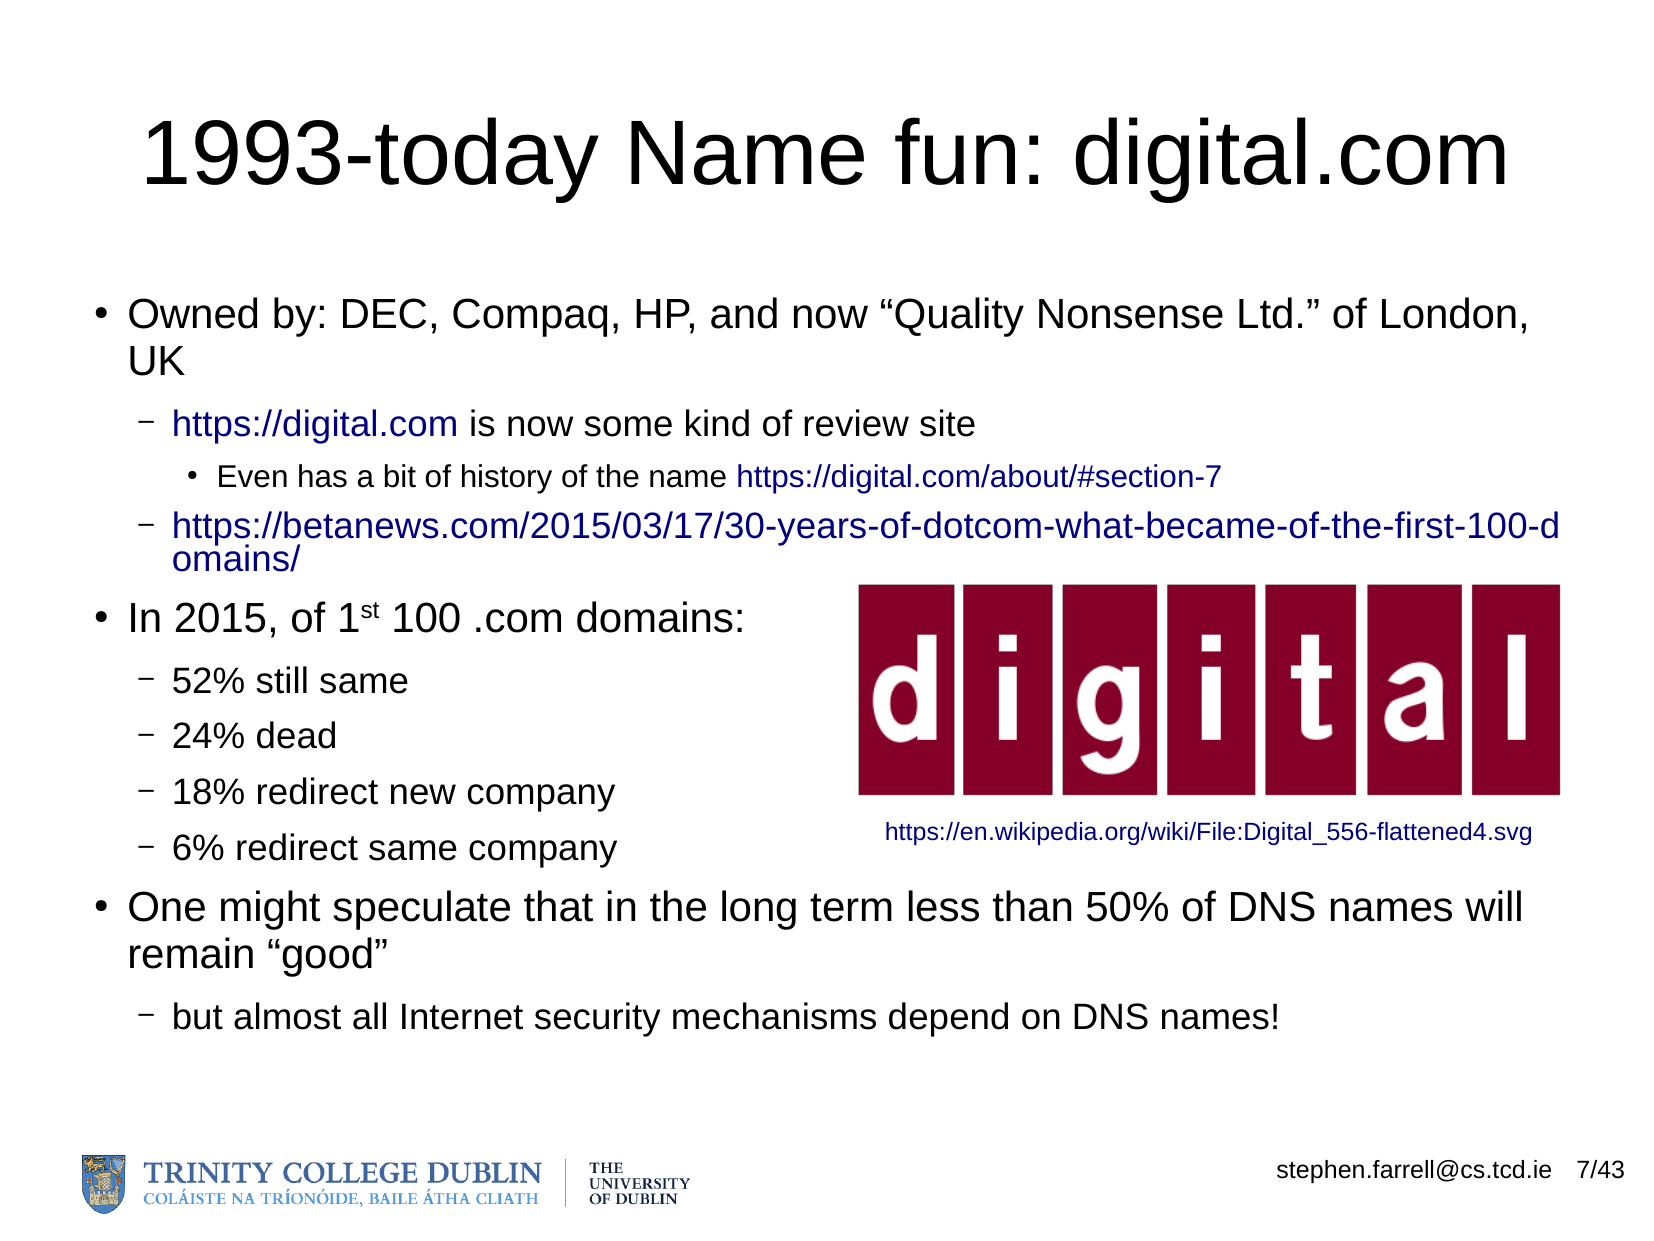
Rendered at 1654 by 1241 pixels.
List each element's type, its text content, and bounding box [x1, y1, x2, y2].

list Owned by: DEC, Compaq, HP, and now “Quality Nonsense Ltd.” of London, UK https://digital.com is now some kind of review site Even has a bit of history of the name https://digital.com/about/#section-7 https://betanews.com/2015/03/17/30-years-of-dotcom-what-became-of-the-first-100-domains/ In 2015, of 1st 100 .com domains: 52% still same 24% dead 18% redirect new company 6% redirect same company One might speculate that in the long term less than 50% of DNS names will remain “good” but almost all Internet security mechanisms depend on DNS names! [82, 290, 1571, 1010]
picture [82, 1155, 694, 1214]
title 1993-today Name fun: digital.com [82, 49, 1571, 257]
picture [855, 581, 1564, 799]
